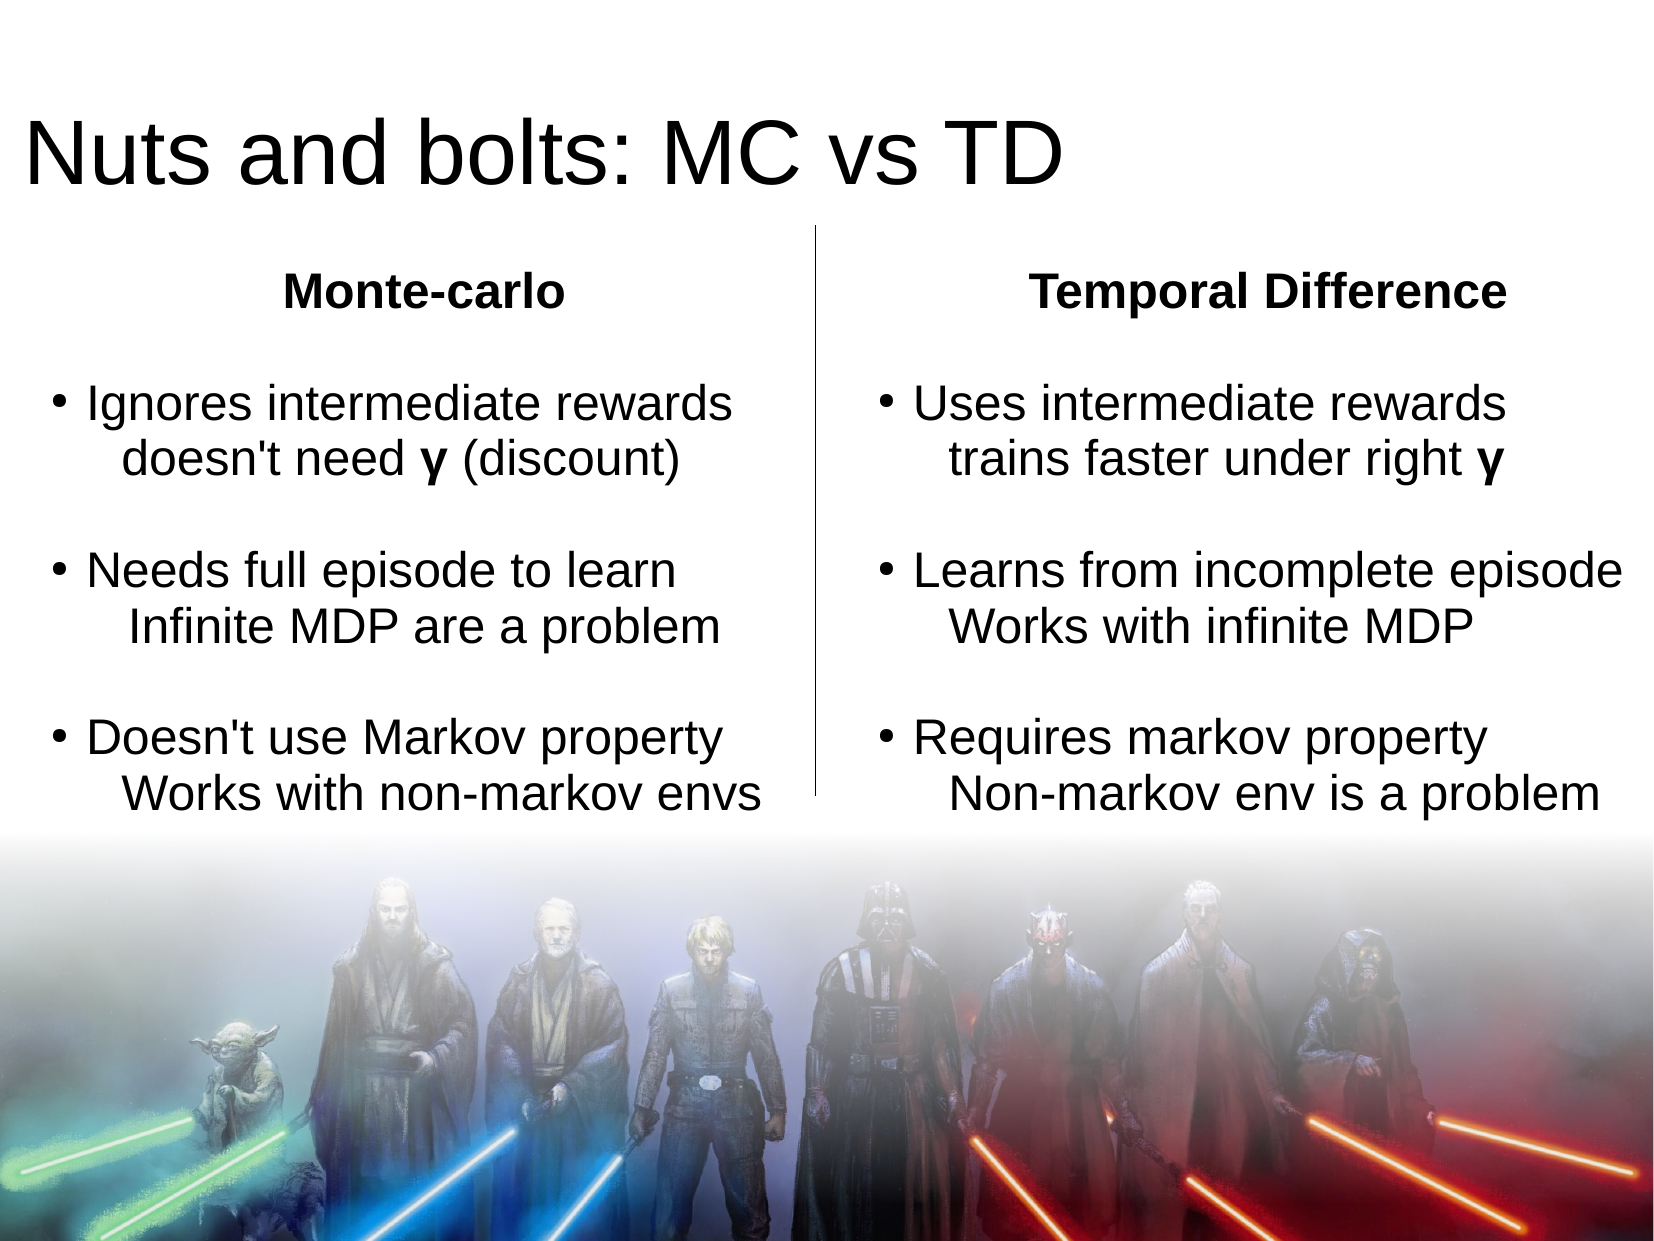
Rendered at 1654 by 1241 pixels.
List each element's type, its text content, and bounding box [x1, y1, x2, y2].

picture [0, 830, 1654, 1241]
text_box Monte-carlo Ignores intermediate rewards doesn't need γ (discount) Needs full episode to learn Infinite MDP are a problem Doesn't use Markov property Works with non-markov envs [35, 255, 816, 834]
text_box Temporal Difference Uses intermediate rewards trains faster under right γ Learns from incomplete episode Works with infinite MDP Requires markov property Non-markov env is a problem [862, 255, 1654, 834]
title Nuts and bolts: MC vs TD [23, 49, 1512, 257]
